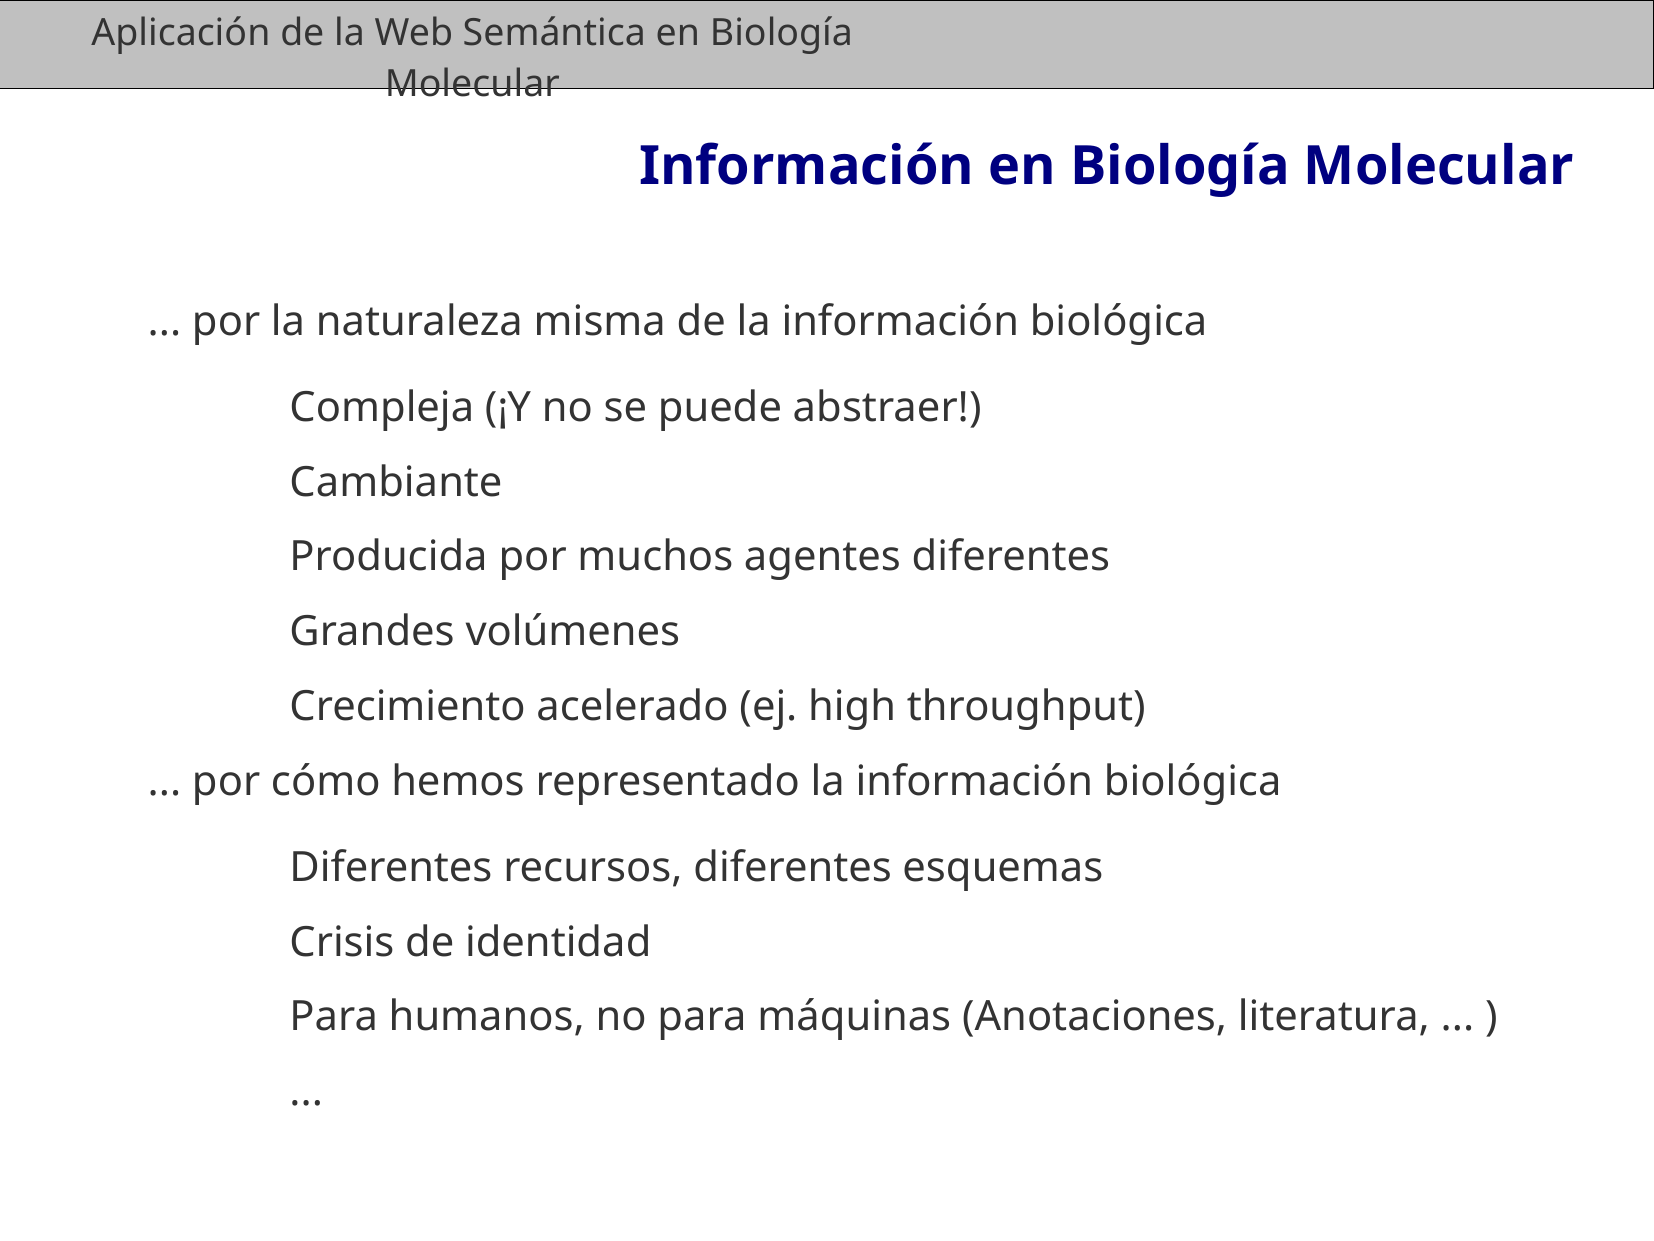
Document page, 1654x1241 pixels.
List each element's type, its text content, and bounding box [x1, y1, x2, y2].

text_box Aplicación de la Web Semántica en Biología Molecular [0, 23, 945, 89]
text_box [0, 0, 1654, 89]
list ... por la naturaleza misma de la información biológica Compleja (¡Y no se puede abstraer!) Cambiante Producida por muchos agentes diferentes Grandes volúmenes Crecimiento acelerado (ej. high throughput) ... por cómo hemos representado la información biológica Diferentes recursos, diferentes esquemas Crisis de identidad Para humanos, no para máquinas (Anotaciones, literatura, ... ) ... [76, 290, 1565, 1105]
text_box Información en Biología Molecular [561, 125, 1654, 202]
